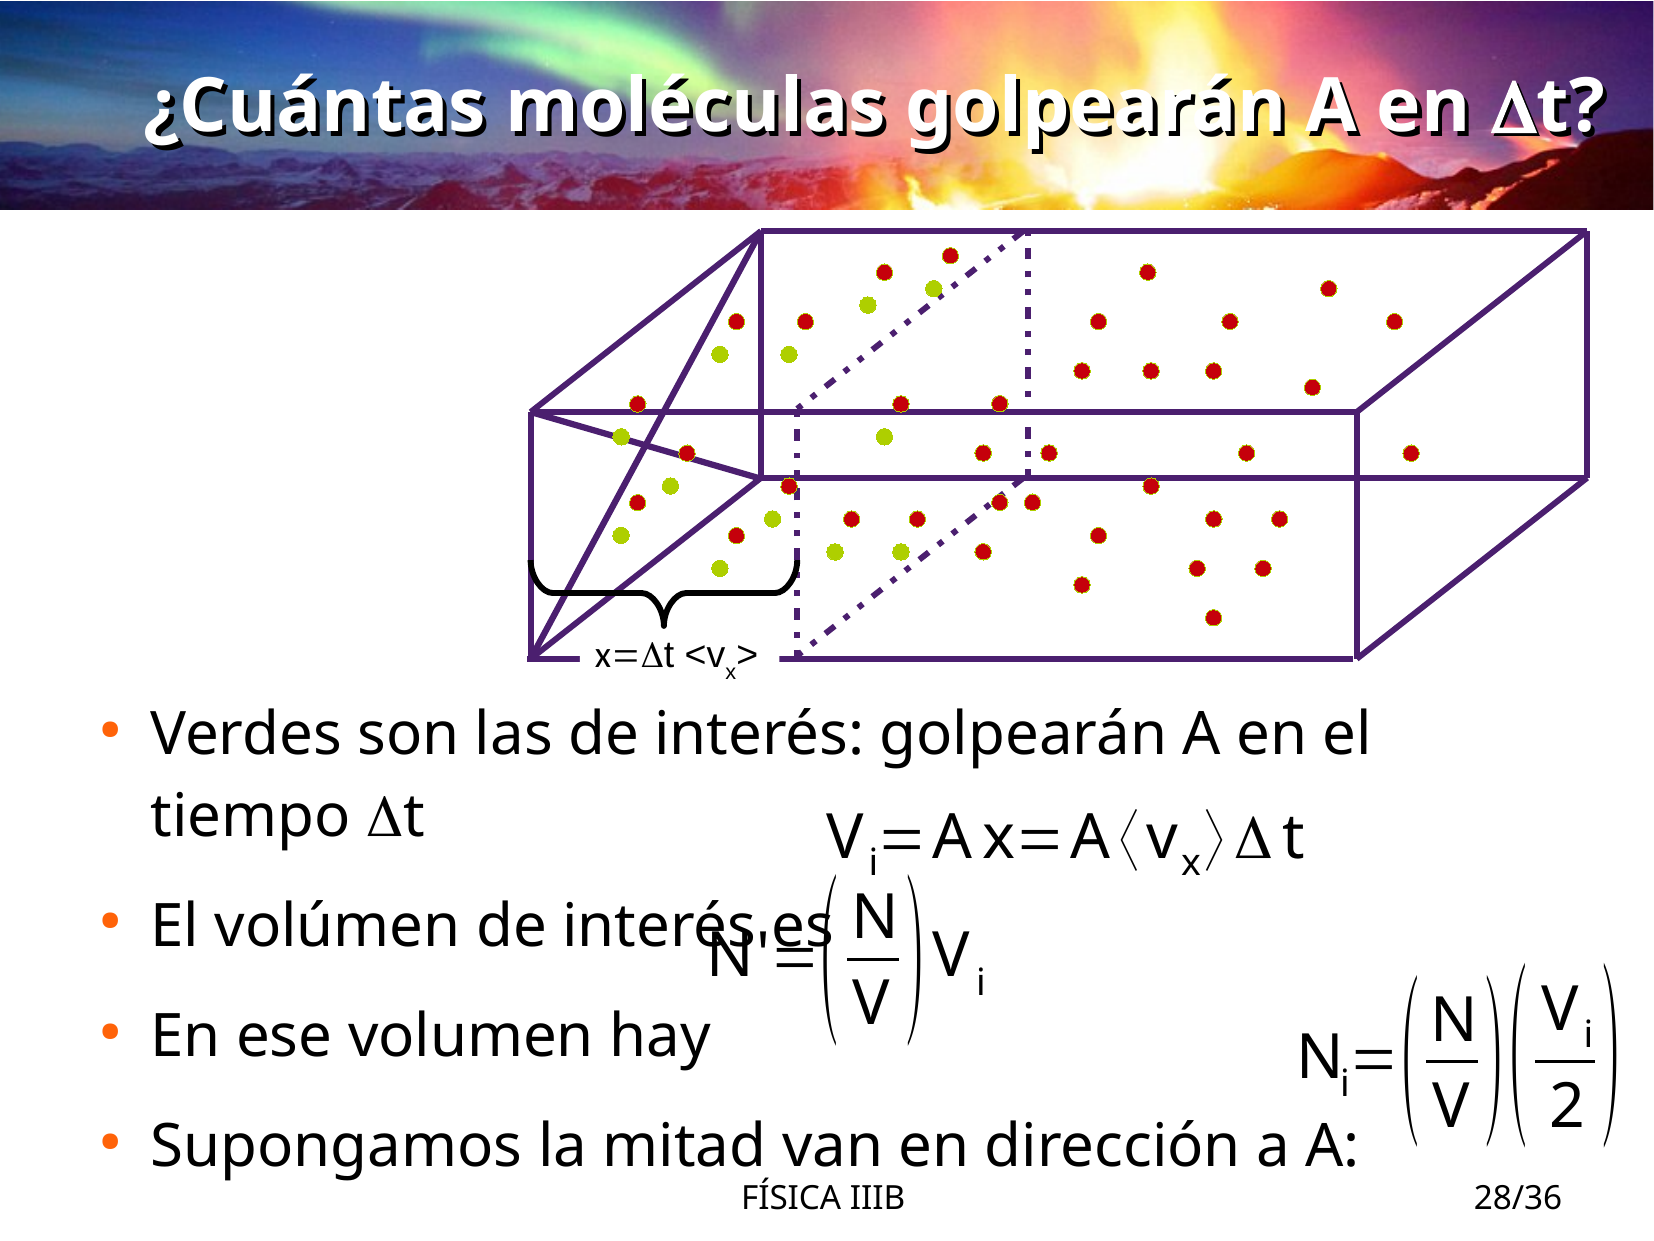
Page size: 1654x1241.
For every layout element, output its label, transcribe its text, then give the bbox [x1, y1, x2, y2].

text_box [1090, 313, 1107, 330]
text_box [1238, 444, 1255, 462]
text_box [826, 543, 844, 561]
text_box [974, 543, 992, 561]
text_box [876, 263, 893, 281]
text_box [711, 346, 729, 363]
text_box [728, 313, 745, 330]
text_box [1304, 379, 1321, 396]
text_box [1188, 560, 1206, 577]
text_box [629, 395, 647, 413]
chart [1290, 960, 1629, 1152]
text_box [1271, 510, 1288, 528]
text_box [909, 510, 926, 528]
text_box [1142, 477, 1160, 495]
text_box [1139, 263, 1157, 281]
chart [699, 797, 1313, 1049]
text_box [764, 510, 781, 528]
text_box [1402, 444, 1420, 462]
text_box [728, 527, 745, 544]
text_box [942, 247, 959, 264]
text_box [843, 510, 860, 528]
title ¿Cuántas moléculas golpearán A en Dt? [45, 15, 1606, 191]
text_box [974, 444, 992, 462]
text_box [1142, 362, 1160, 380]
text_box [612, 428, 630, 446]
text_box [892, 543, 910, 561]
text_box [780, 346, 798, 363]
list Verdes son las de interés: golpearán A en el tiempo Dt El volúmen de interés es En ese volumen hay Supongamos la mitad van en dirección a A: [82, 690, 1571, 1186]
text_box [925, 280, 943, 297]
text_box [780, 477, 798, 495]
text_box [859, 296, 877, 314]
picture [0, 1, 1654, 210]
text_box [892, 395, 910, 413]
text_box [876, 428, 893, 446]
text_box [629, 494, 646, 511]
text_box [991, 494, 1009, 511]
text_box [1090, 527, 1107, 544]
text_box [1205, 510, 1223, 528]
text_box [612, 527, 630, 544]
text_box [797, 313, 814, 330]
text_box [1254, 560, 1272, 577]
text_box [1073, 362, 1091, 380]
text_box [711, 560, 729, 577]
text_box [662, 477, 679, 495]
text_box [678, 444, 696, 462]
text_box [1205, 609, 1222, 626]
text_box [1386, 313, 1403, 330]
text_box [1024, 493, 1041, 511]
text_box x=Dt <vx> [579, 625, 780, 703]
text_box [1221, 313, 1239, 330]
text_box [991, 395, 1009, 412]
text_box [1073, 576, 1091, 594]
text_box [1040, 444, 1058, 462]
text_box [1205, 362, 1222, 380]
text_box [1320, 280, 1338, 297]
